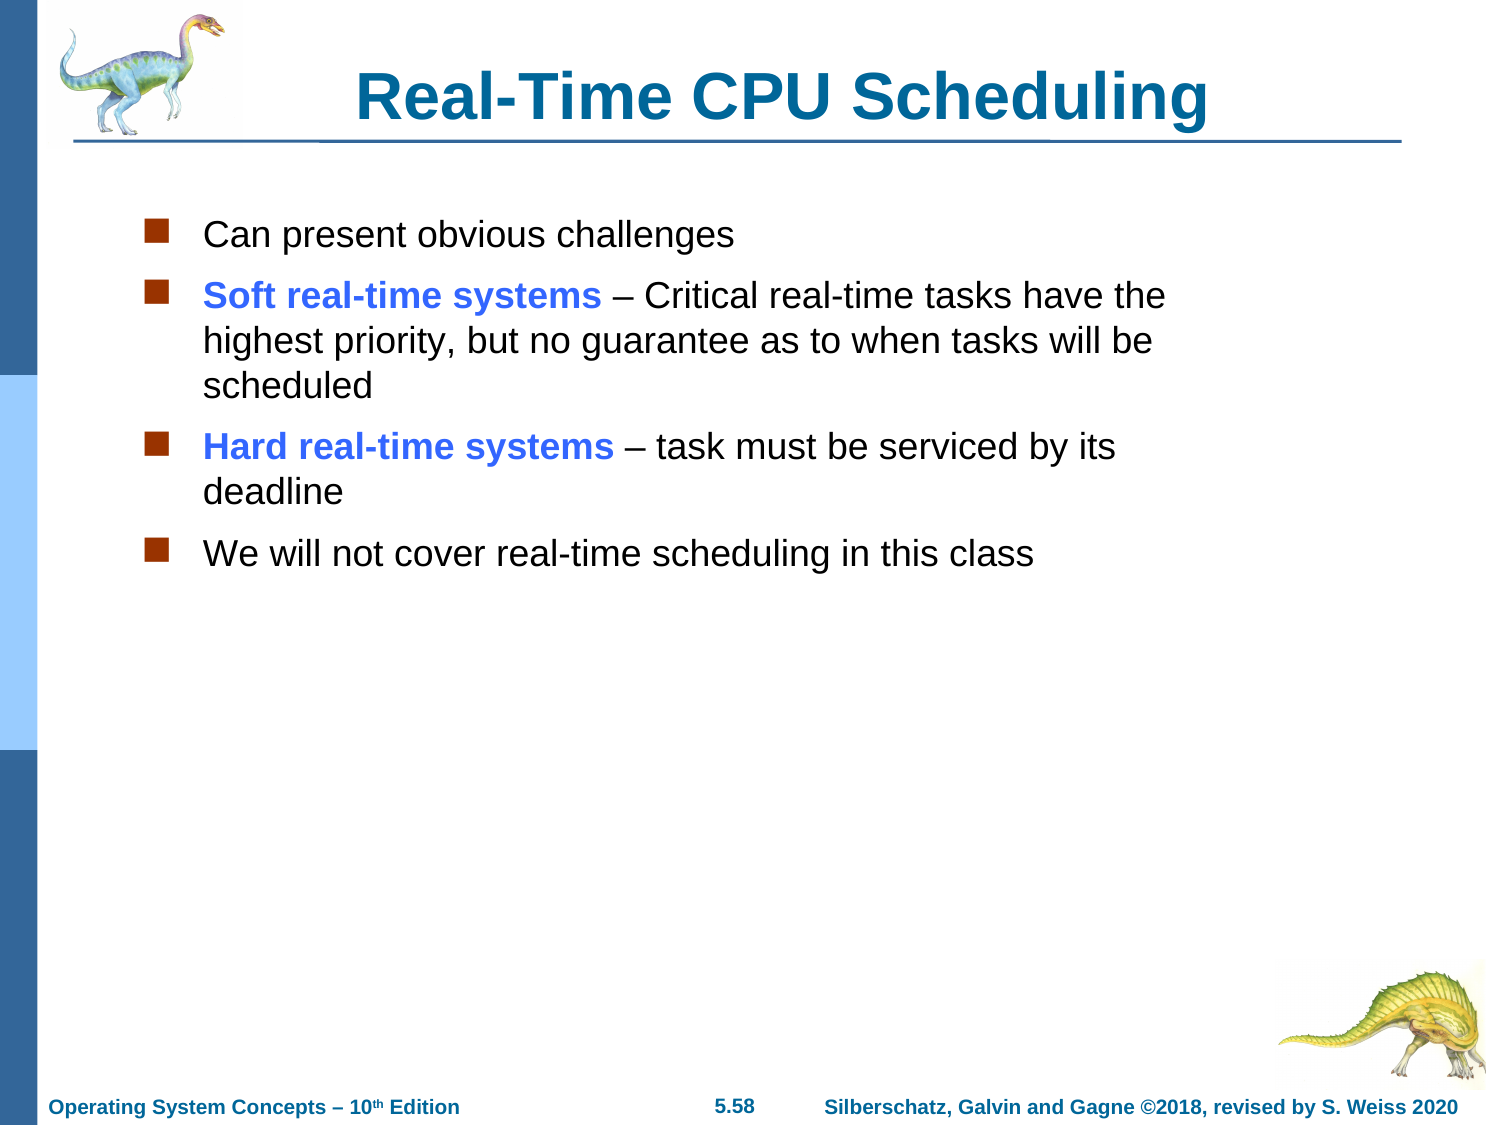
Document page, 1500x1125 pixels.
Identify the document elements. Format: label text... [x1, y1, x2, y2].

picture [1141, 1099, 1149, 1104]
picture [46, 0, 243, 149]
text_box Can present obvious challenges Soft real-time systems – Critical real-time tasks have the highest priority, but no guarantee as to when tasks will be scheduled Hard real-time systems – task must be serviced by its deadline We will not cover real-time scheduling in this class [132, 202, 1195, 946]
picture [1275, 959, 1486, 1090]
text_box Real-Time CPU Scheduling [141, 45, 1426, 141]
